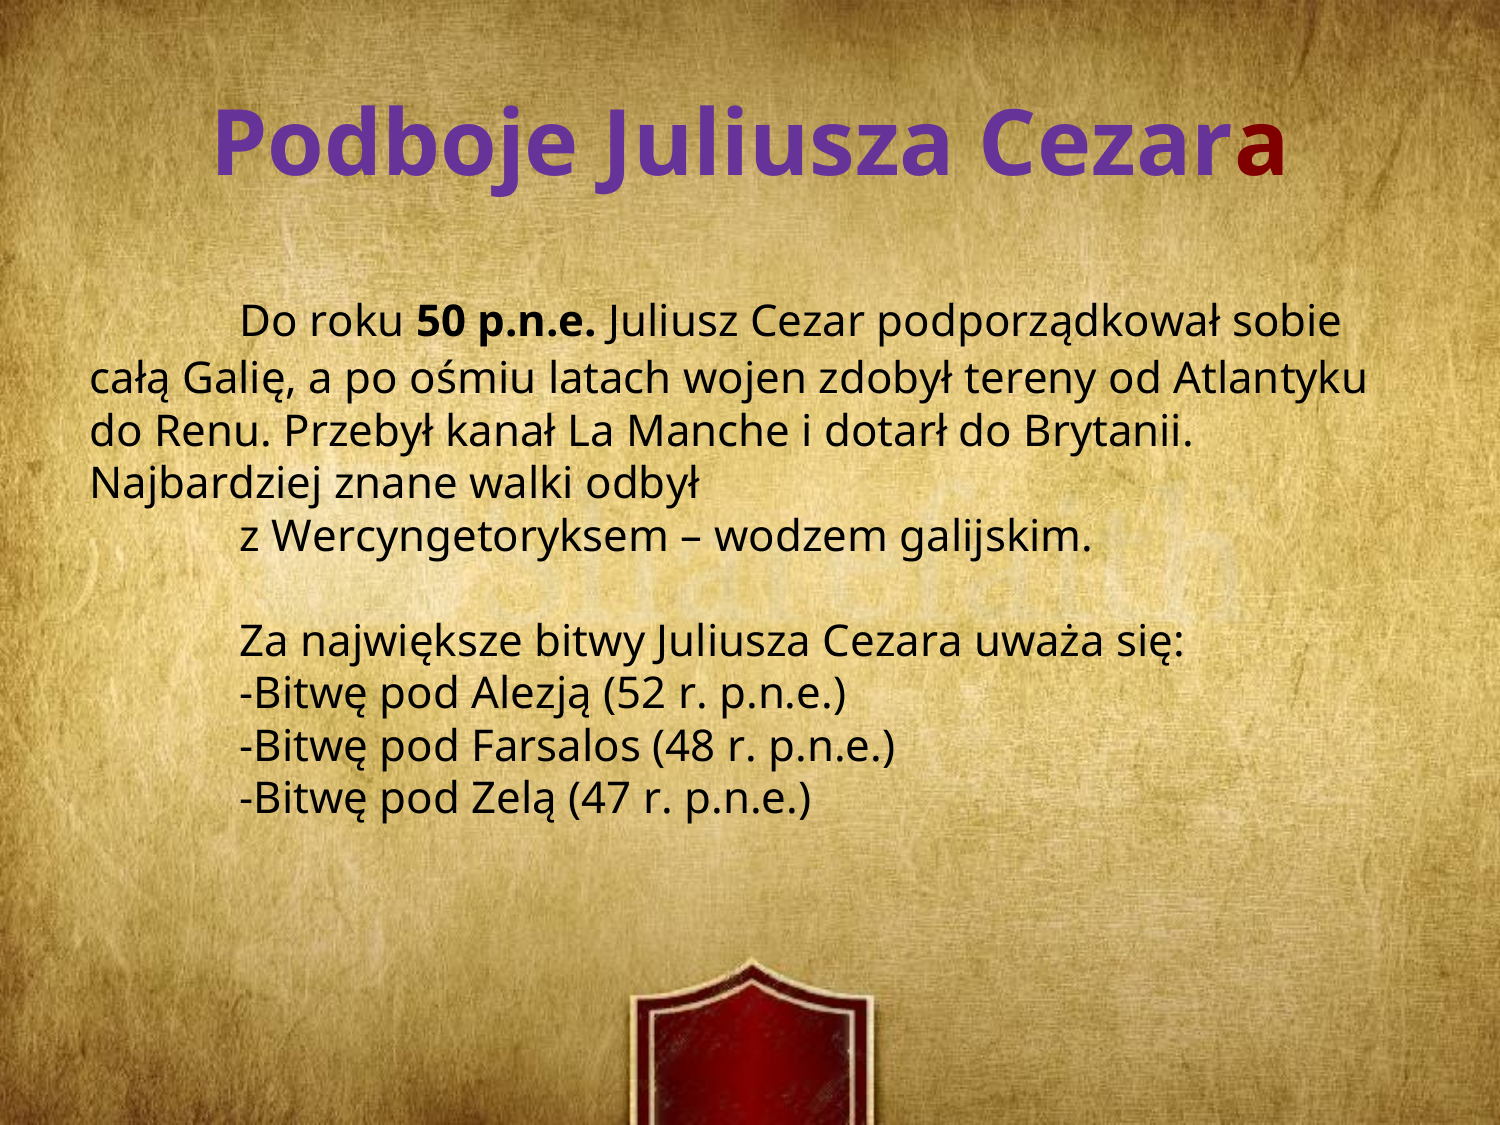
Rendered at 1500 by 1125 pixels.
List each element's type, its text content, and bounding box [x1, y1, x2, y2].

picture [0, 0, 1500, 1125]
text_box Podboje Juliusza Cezara [75, 45, 1426, 233]
text_box Do roku 50 p.n.e. Juliusz Cezar podporządkował sobie całą Galię, a po ośmiu latach wojen zdobył tereny od Atlantyku do Renu. Przebył kanał La Manche i dotarł do Brytanii. Najbardziej znane walki odbył z Wercyngetoryksem – wodzem galijskim. Za największe bitwy Juliusza Cezara uważa się: -Bitwę pod Alezją (52 r. p.n.e.) -Bitwę pod Farsalos (48 r. p.n.e.) -Bitwę pod Zelą (47 r. p.n.e.) [75, 262, 1426, 1005]
